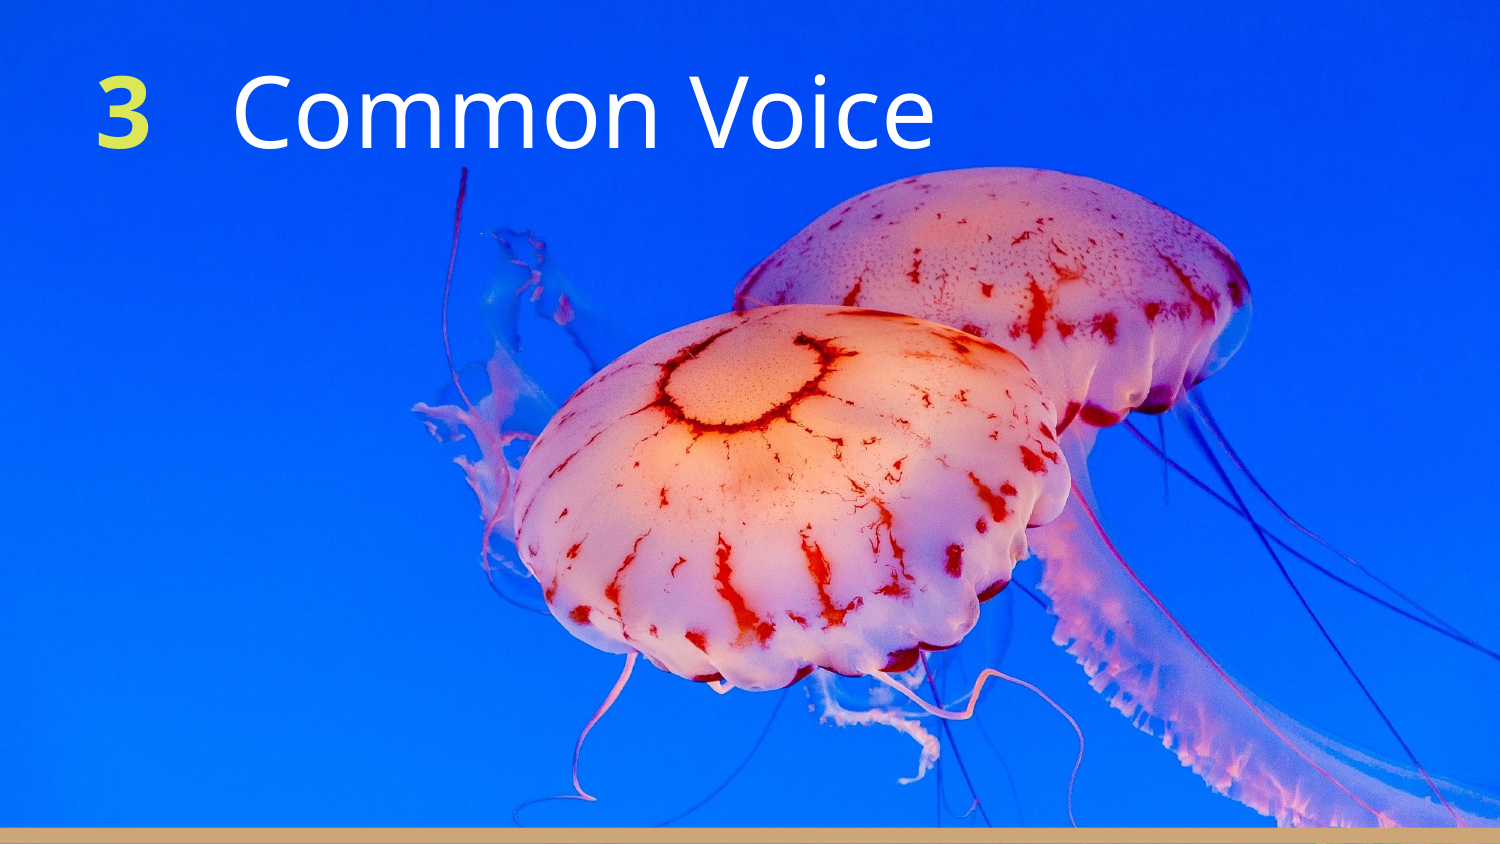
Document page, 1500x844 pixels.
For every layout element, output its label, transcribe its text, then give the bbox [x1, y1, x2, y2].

title 3 Common Voice [80, 0, 1348, 444]
picture [0, 0, 1500, 827]
